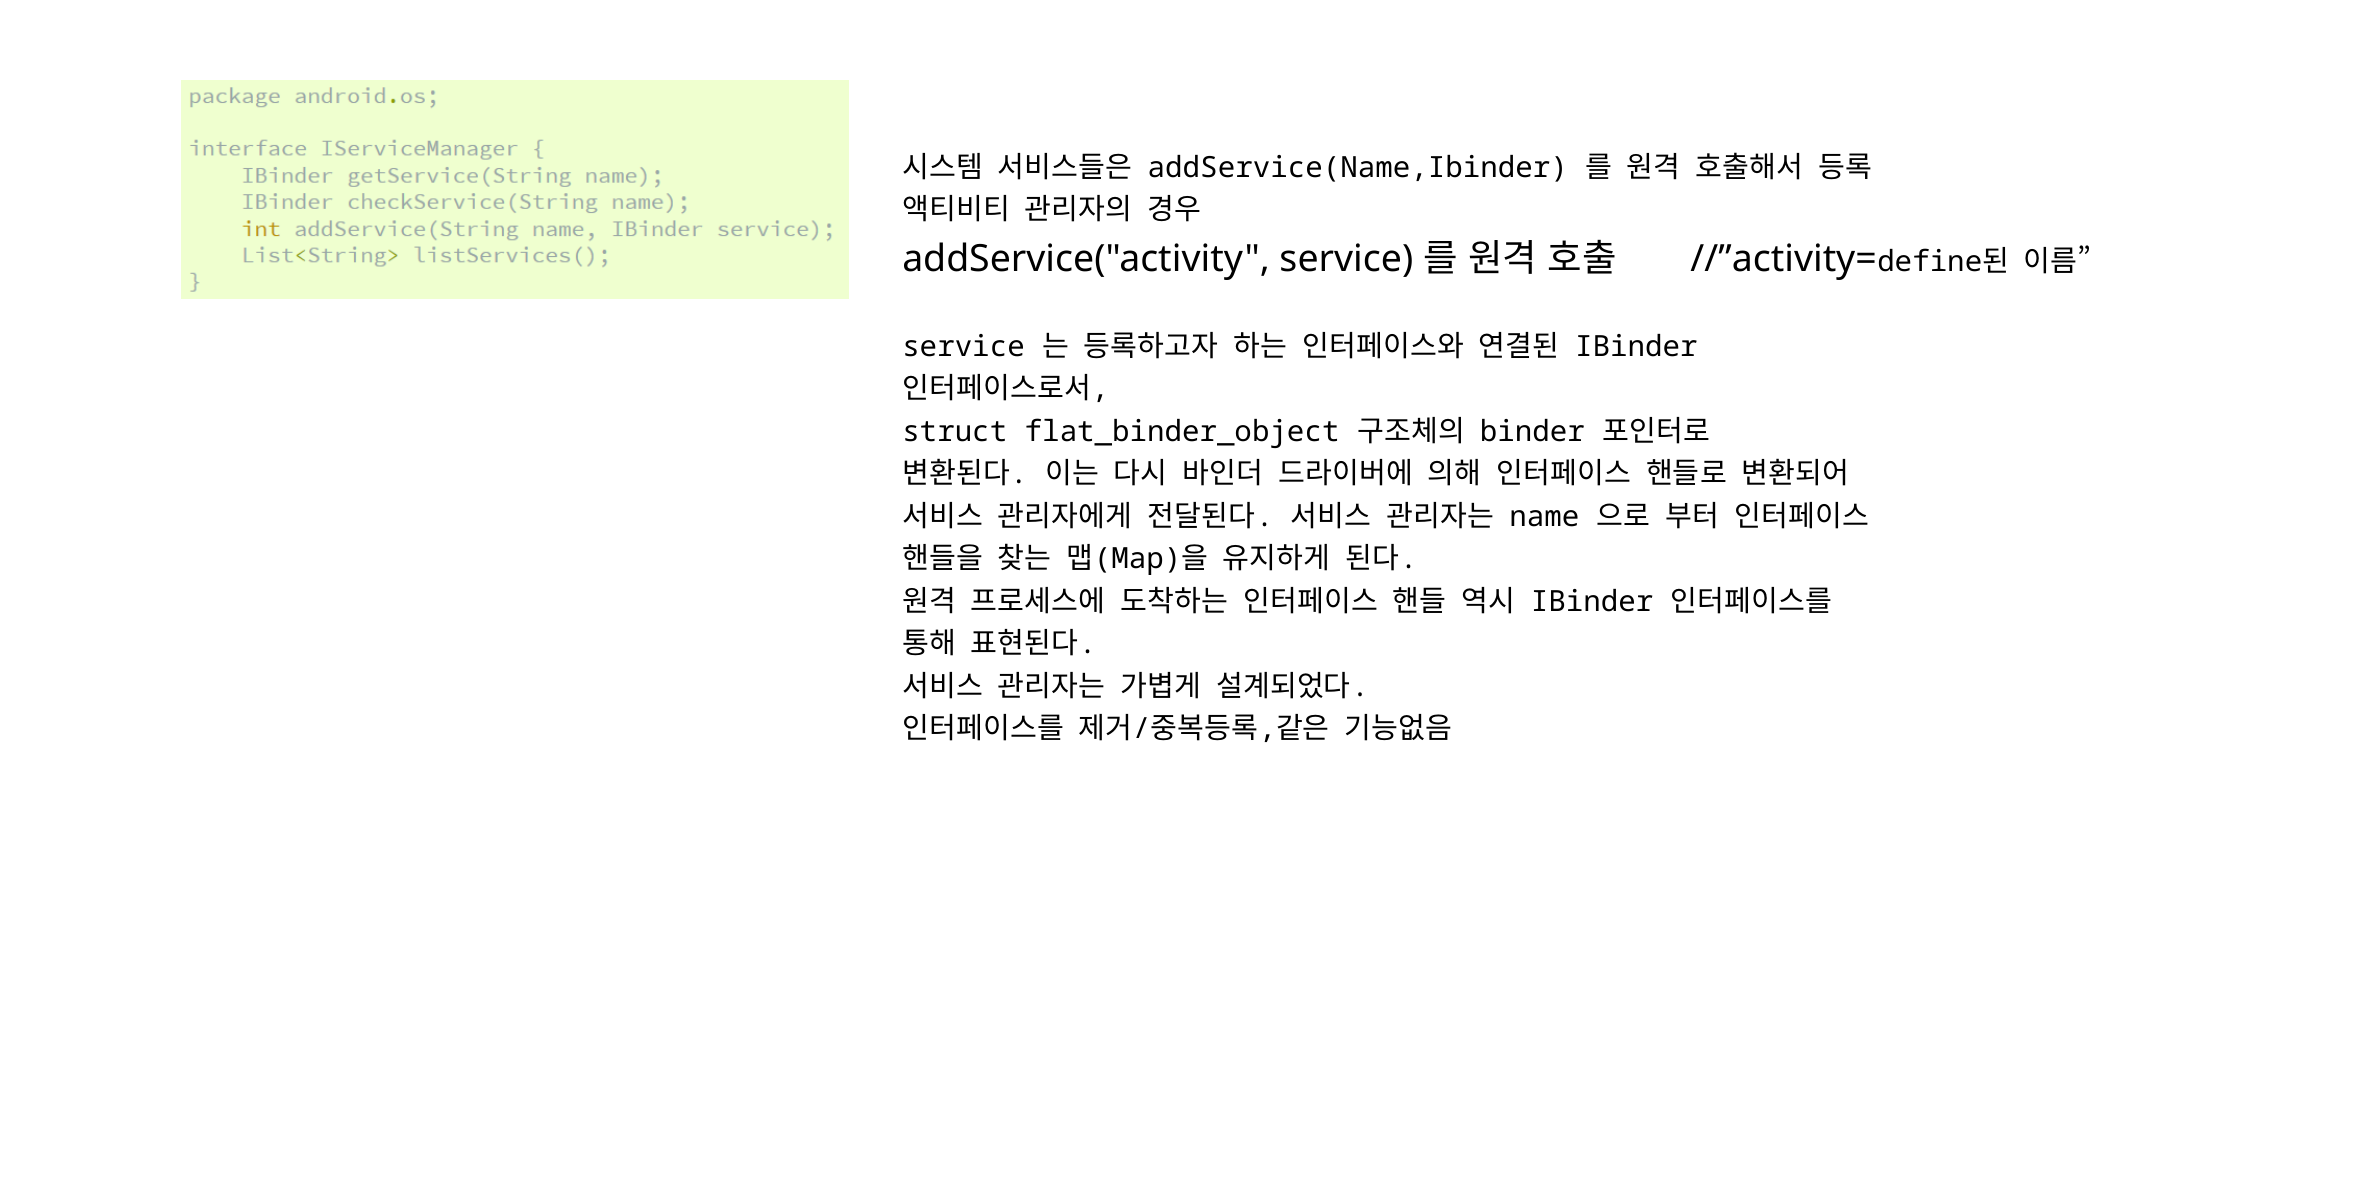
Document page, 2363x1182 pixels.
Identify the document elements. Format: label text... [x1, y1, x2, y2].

picture [181, 80, 849, 299]
text_box 시스템 서비스들은 addService(Name,Ibinder) 를 원격 호출해서 등록 액티비티 관리자의 경우 addService("activity", service) 를 원격 호출 //”activity=define된 이름” service 는 등록하고자 하는 인터페이스와 연결된 IBinder 인터페이스로서, struct flat_binder_object 구조체의 binder 포인터로 변환된다. 이는 다시 바인더 드라이버에 의해 인터페이스 핸들로 변환되어 서비스 관리자에게 전달된다. 서비스 관리자는 name 으로 부터 인터페이스 핸들을 찾는 맵(Map)을 유지하게 된다. 원격 프로세스에 도착하는 인터페이스 핸들 역시 IBinder 인터페이스를 통해 표현된다. 서비스 관리자는 가볍게 설계되었다. 인터페이스를 제거/중복등록,같은 기능없음 [887, 95, 2132, 570]
